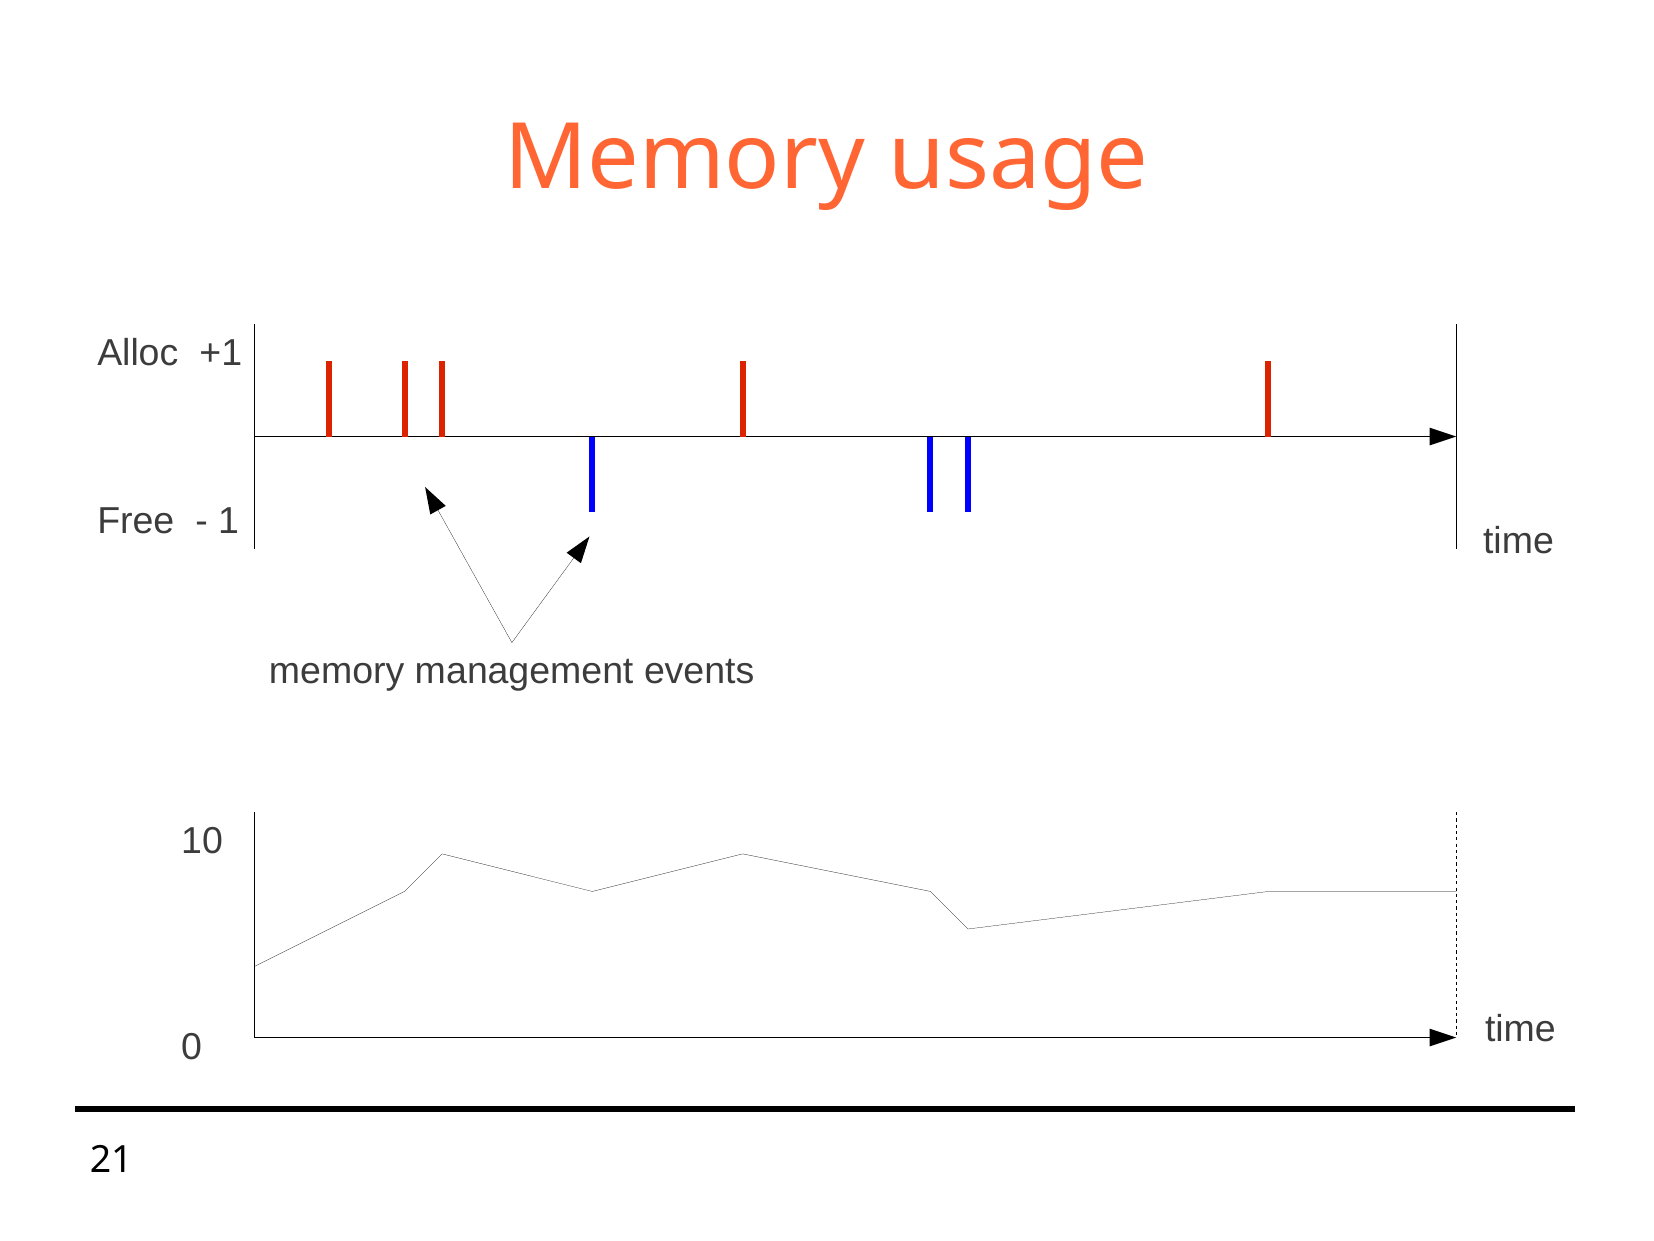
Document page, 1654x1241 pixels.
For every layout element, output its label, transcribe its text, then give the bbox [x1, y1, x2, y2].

title Memory usage [82, 49, 1571, 257]
picture [82, 323, 1571, 1076]
